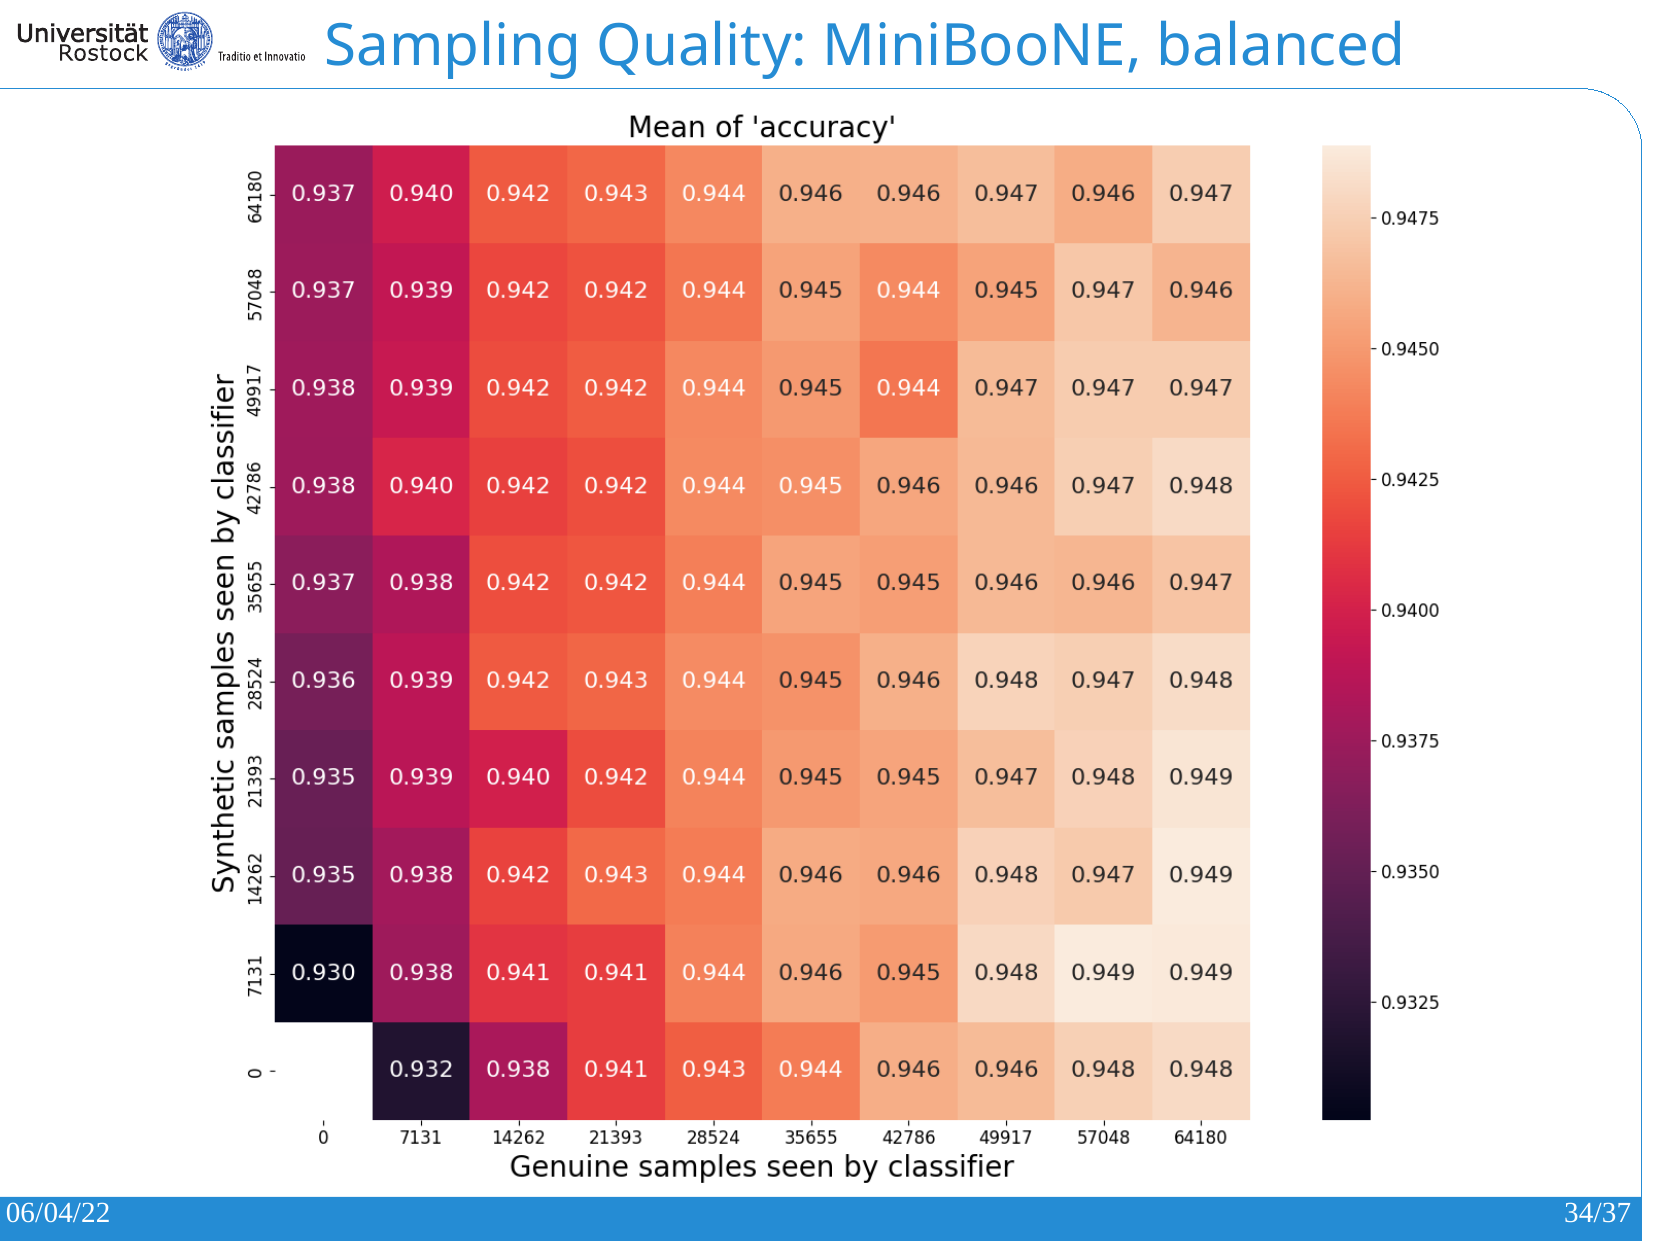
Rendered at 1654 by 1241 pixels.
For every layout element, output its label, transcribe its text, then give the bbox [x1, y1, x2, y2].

picture [180, 94, 1450, 1187]
title Sampling Quality: MiniBooNE, balanced [324, 8, 1571, 77]
